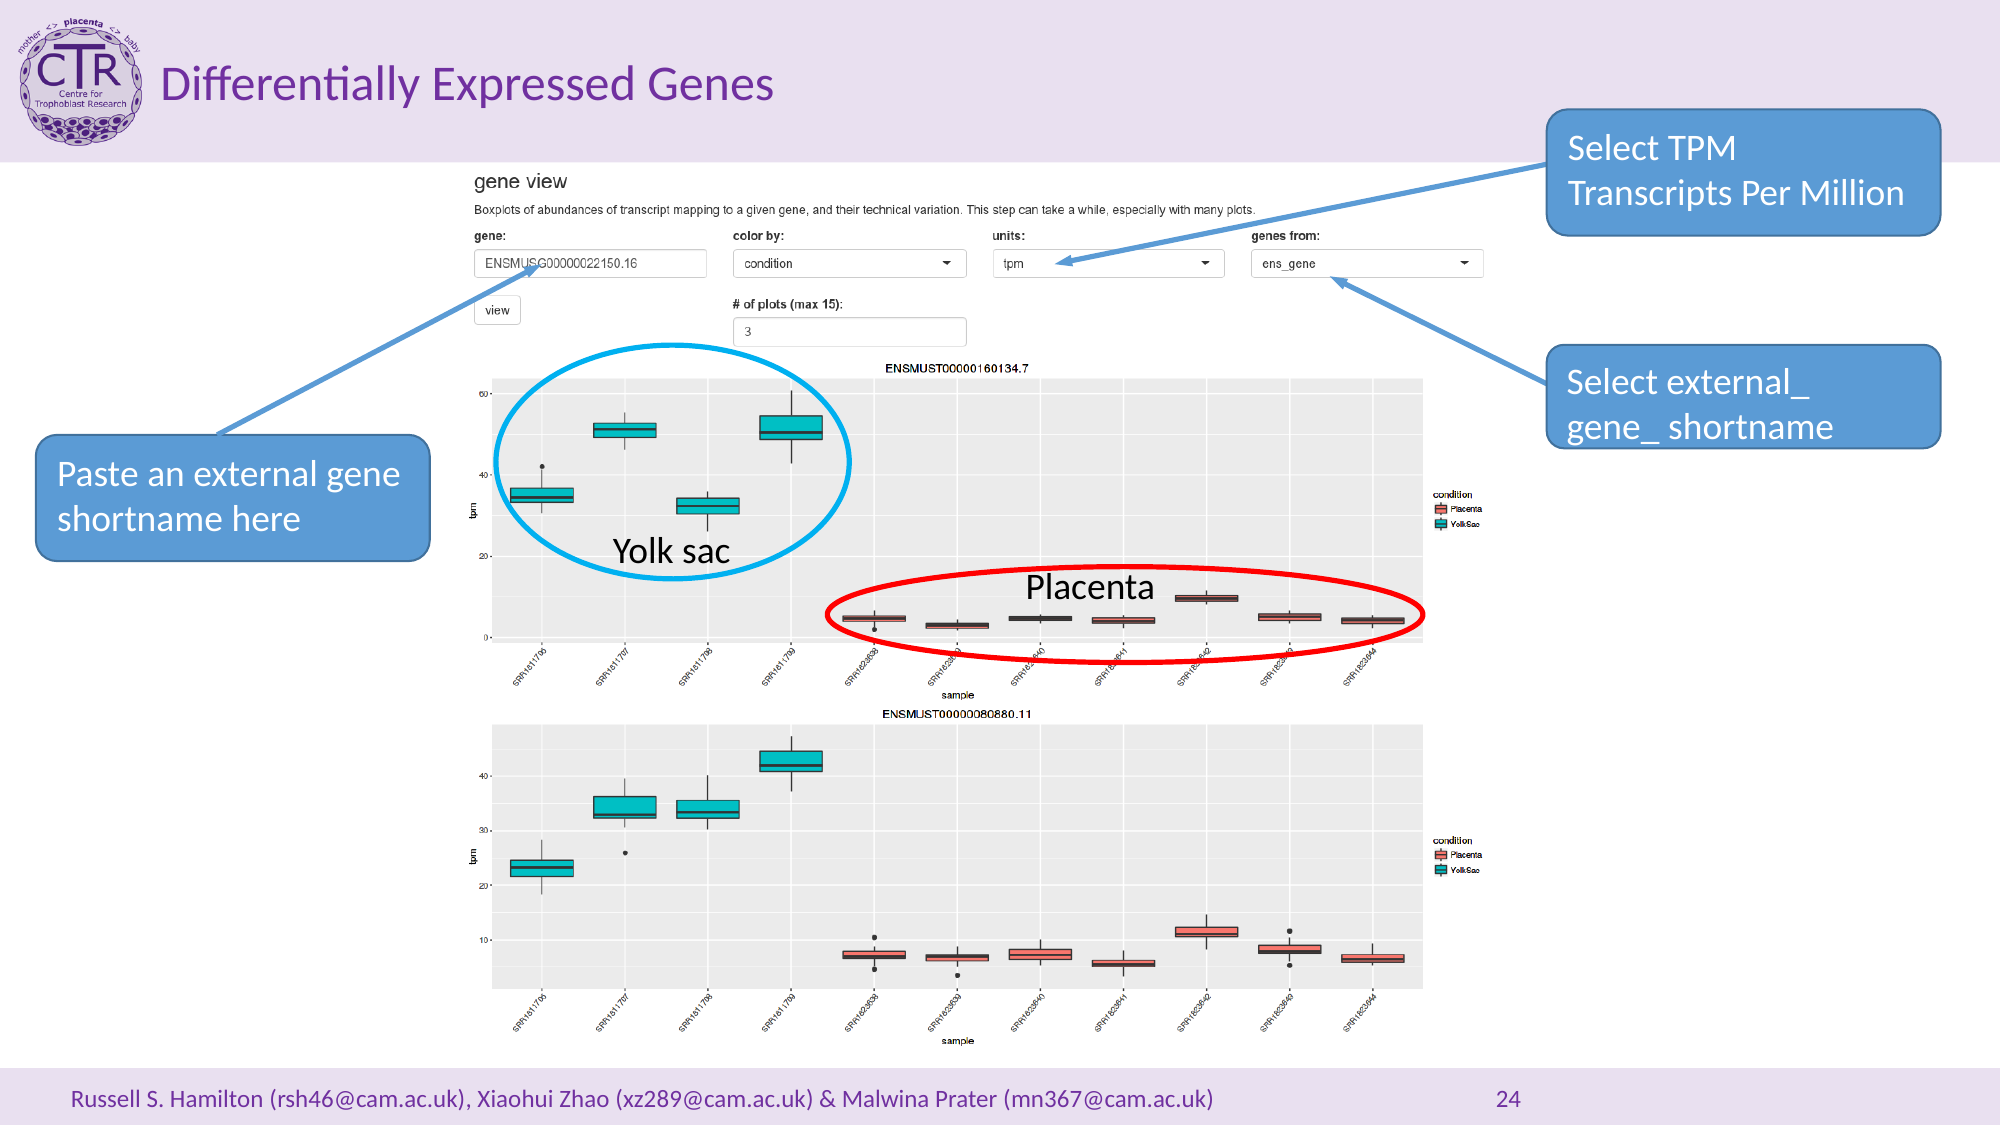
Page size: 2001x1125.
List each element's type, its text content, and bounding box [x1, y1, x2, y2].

text_box [0, 1068, 2000, 1125]
text_box Differentially Expressed Genes [145, 43, 798, 119]
text_box Select TPM Transcripts Per Million [1546, 109, 1941, 236]
picture [465, 169, 1496, 1050]
text_box Russell S. Hamilton (rsh46@cam.ac.uk), Xiaohui Zhao (xz289@cam.ac.uk) & Malwina Prater (mn367@cam.ac.uk) 24 [56, 1075, 1910, 1120]
text_box Yolk sac [597, 518, 748, 579]
text_box Paste an external gene shortname here [35, 434, 430, 562]
text_box Placenta [1010, 554, 1173, 616]
text_box Select external_ gene_ shortname [1546, 344, 1941, 449]
text_box [0, 0, 2000, 162]
